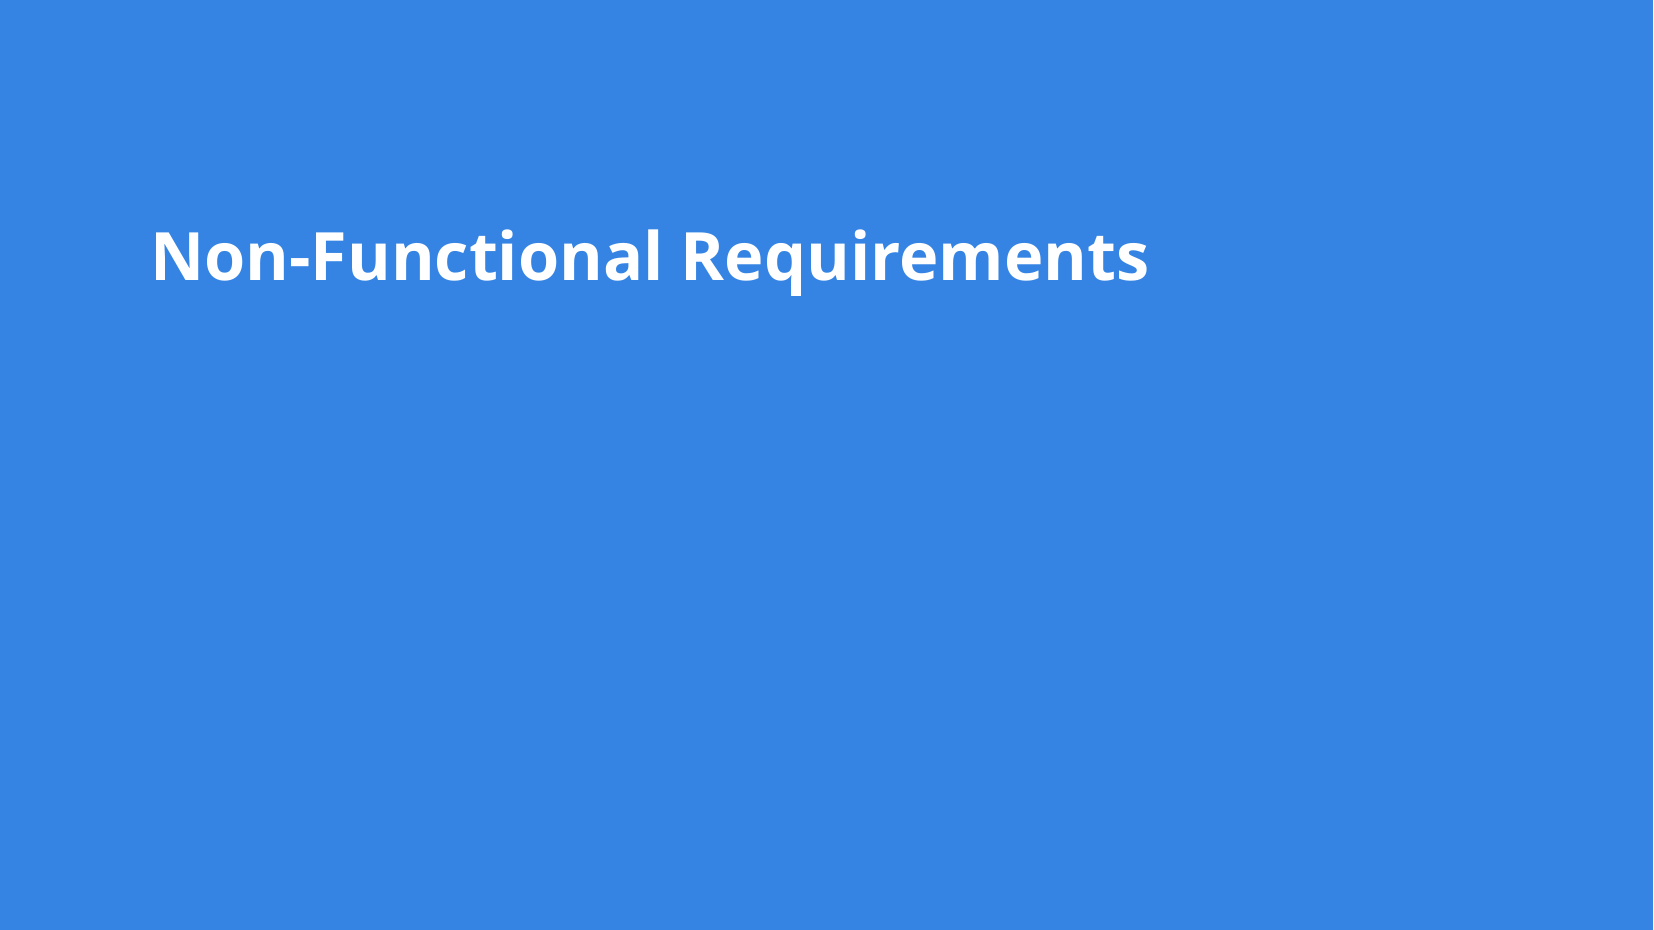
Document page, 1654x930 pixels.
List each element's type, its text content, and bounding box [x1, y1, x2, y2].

title Non-Functional Requirements [150, 144, 1501, 301]
